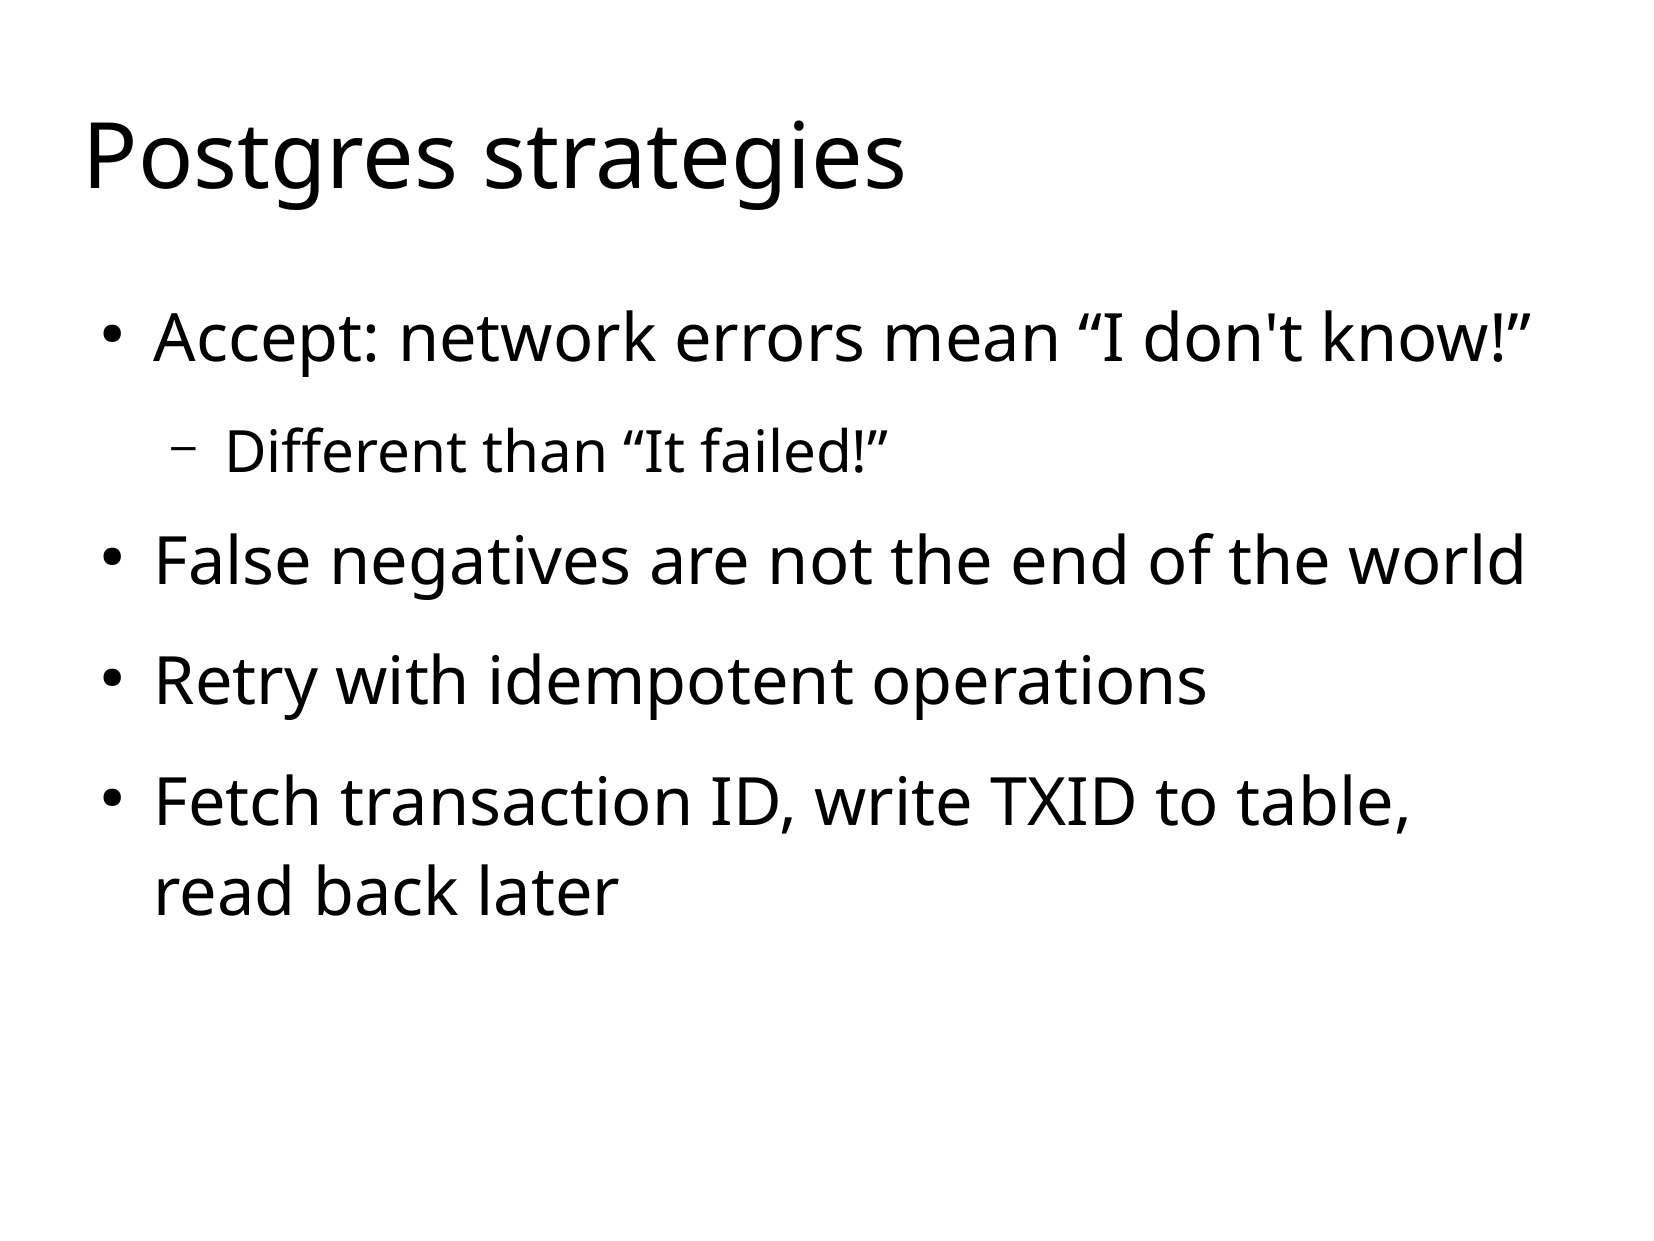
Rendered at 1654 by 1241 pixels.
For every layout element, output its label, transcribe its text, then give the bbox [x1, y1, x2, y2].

list Accept: network errors mean “I don't know!” Different than “It failed!” False negatives are not the end of the world Retry with idempotent operations Fetch transaction ID, write TXID to table, read back later [82, 290, 1538, 1010]
title Postgres strategies [82, 49, 1571, 257]
